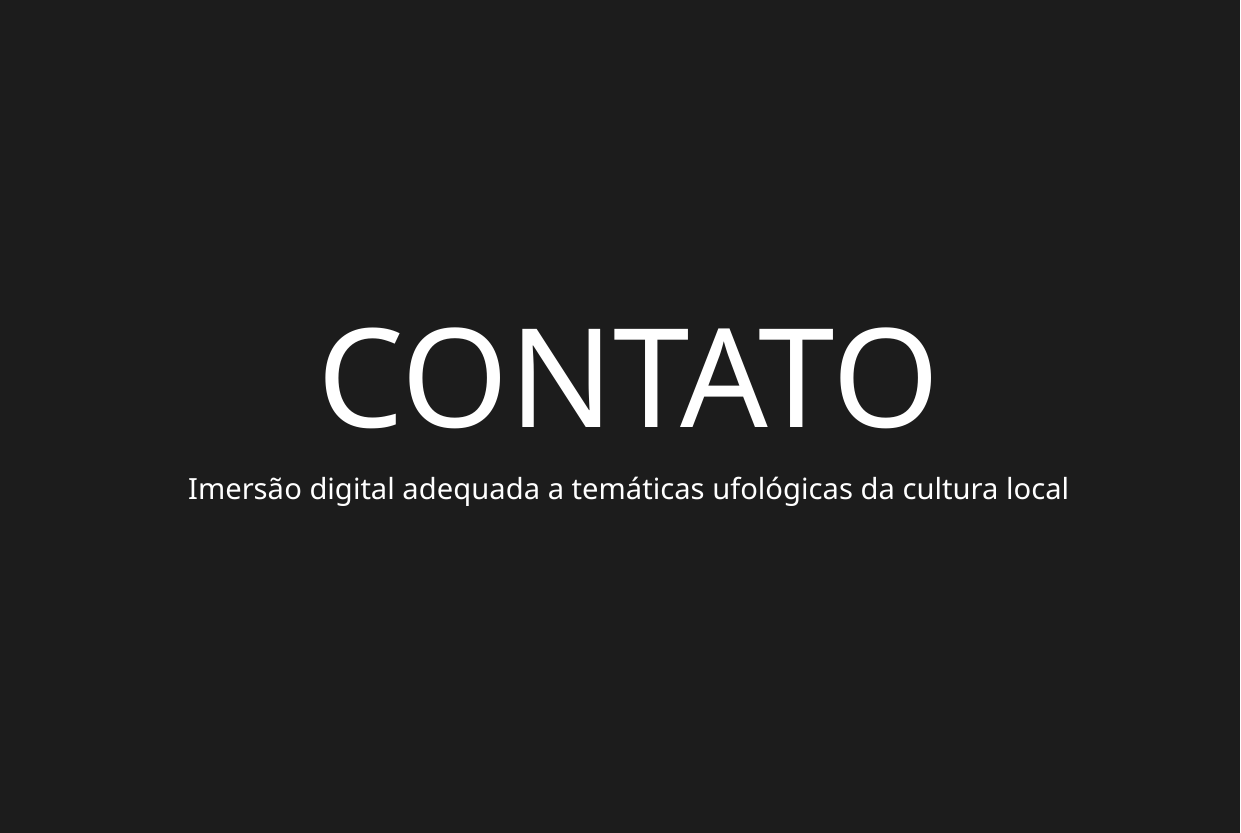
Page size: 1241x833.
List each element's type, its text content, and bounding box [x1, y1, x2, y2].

title CONTATO Imersão digital adequada a temáticas ufológicas da cultura local [70, 299, 1188, 490]
